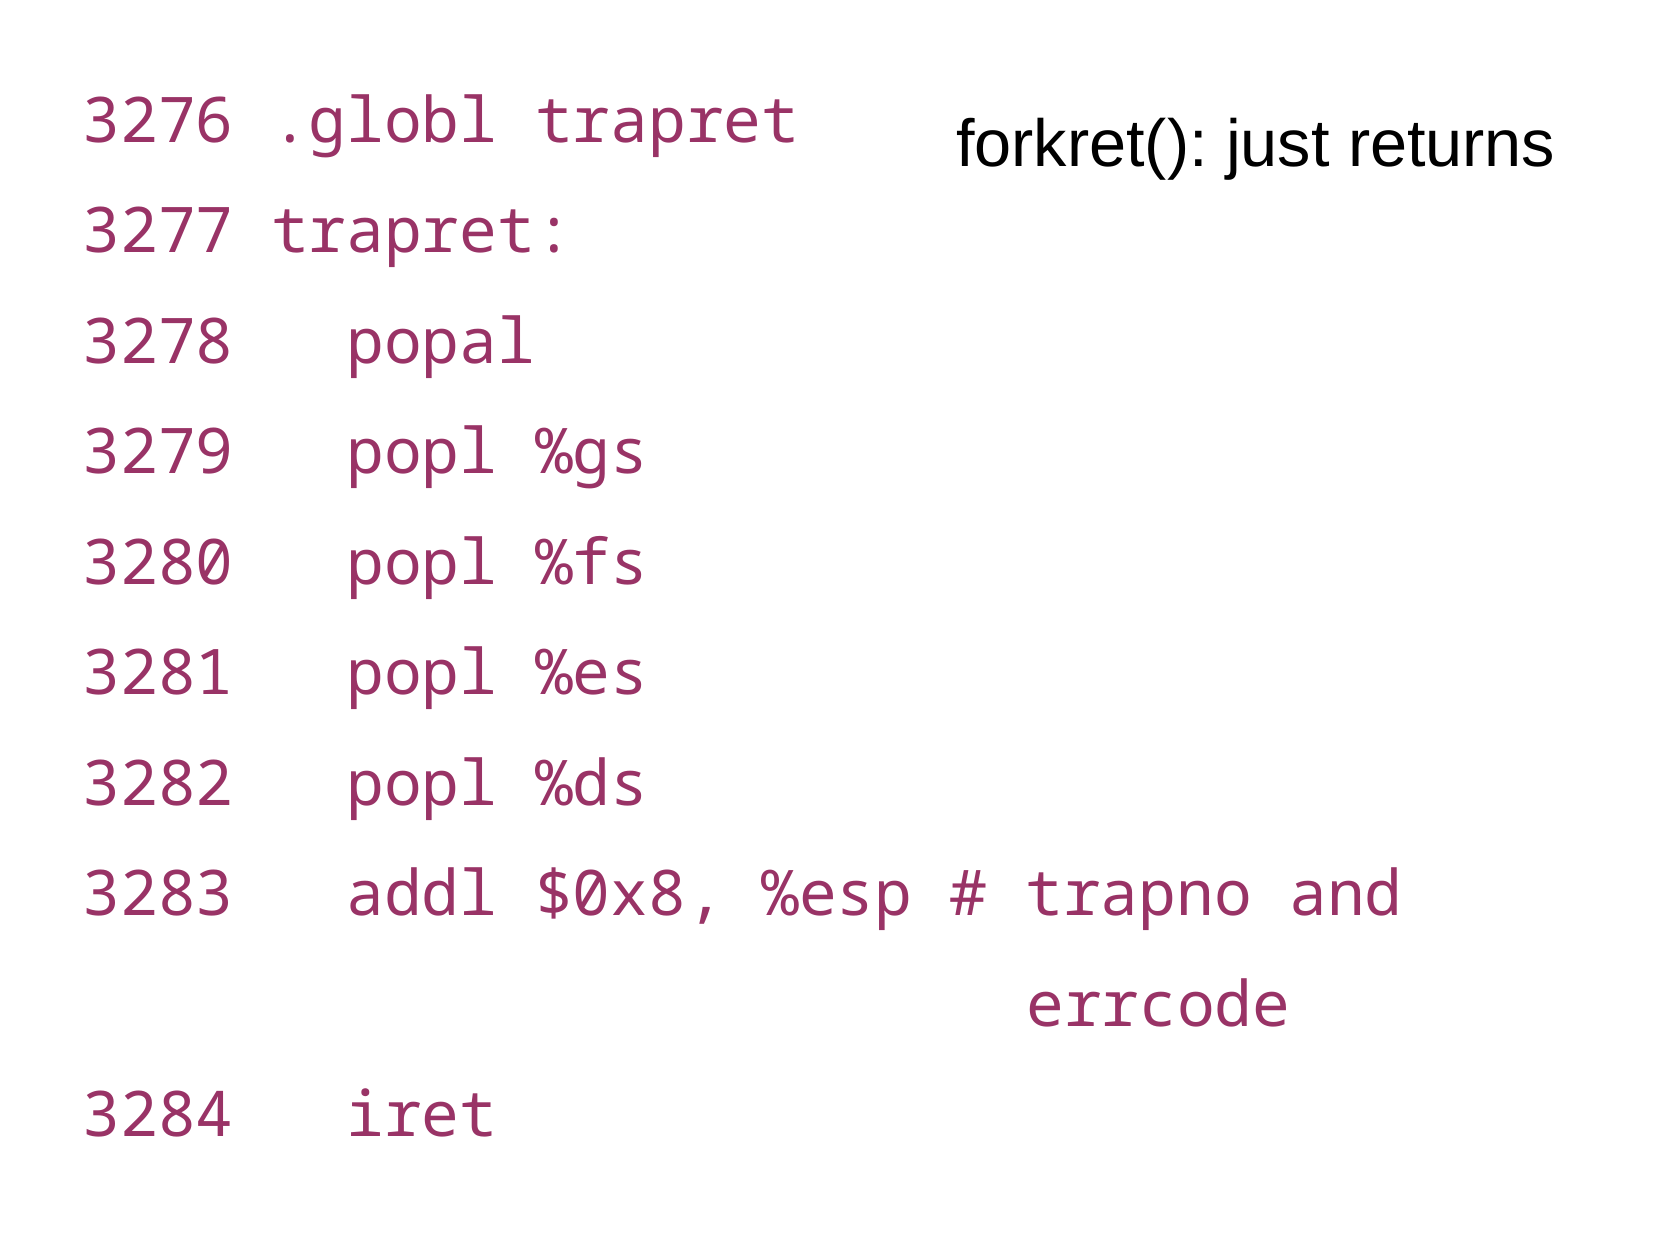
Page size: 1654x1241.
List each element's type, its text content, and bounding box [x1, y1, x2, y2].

list 3276 .globl trapret 3277 trapret: 3278 popal 3279 popl %gs 3280 popl %fs 3281 popl %es 3282 popl %ds 3283 addl $0x8, %esp # trapno and errcode 3284 iret [82, 75, 1463, 1163]
list forkret(): just returns [900, 105, 1613, 301]
